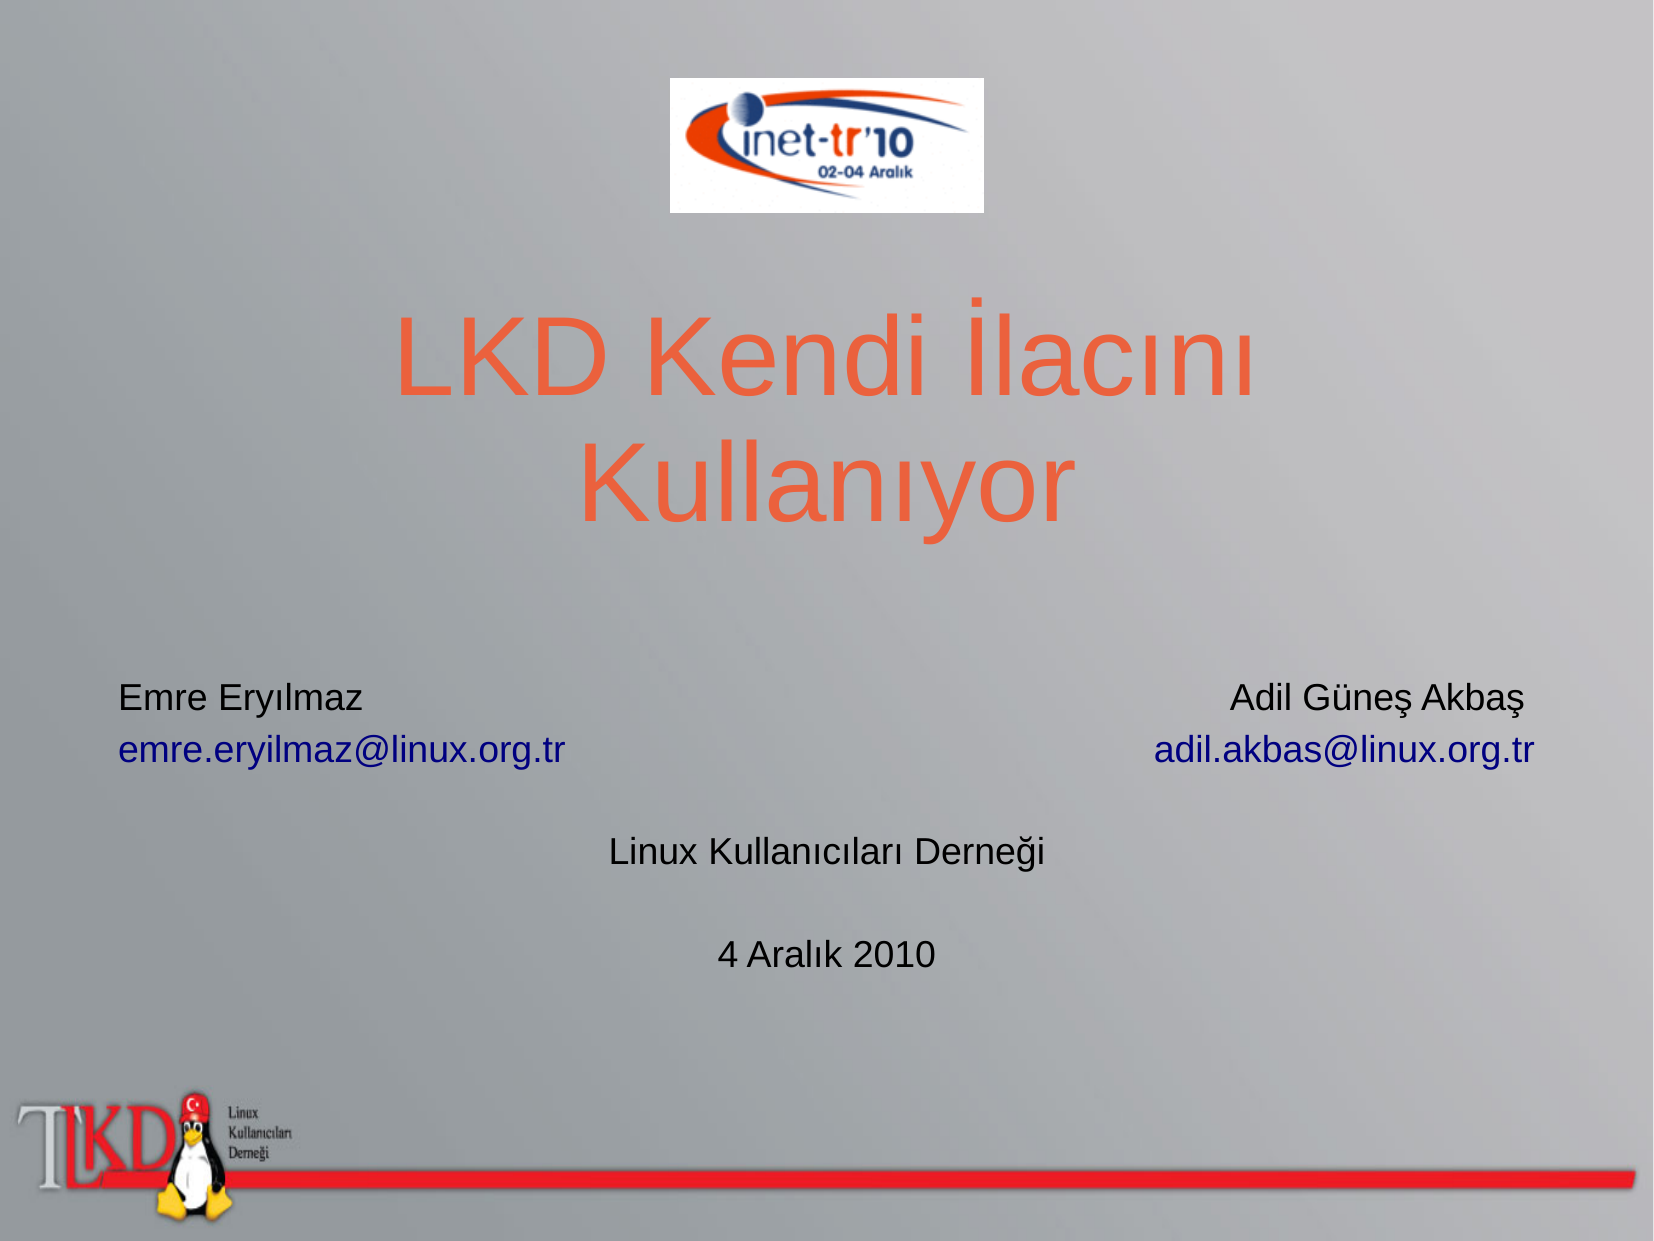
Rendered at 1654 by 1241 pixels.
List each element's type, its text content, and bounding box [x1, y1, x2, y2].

picture [0, 0, 1654, 1241]
text_box LKD Kendi İlacını Kullanıyor [280, 286, 1373, 553]
text_box Emre Eryılmaz Adil Güneş Akbaş emre.eryilmaz@linux.org.tr adil.akbas@linux.org.tr Linux Kullanıcıları Derneği 4 Aralık 2010 [103, 669, 1551, 999]
